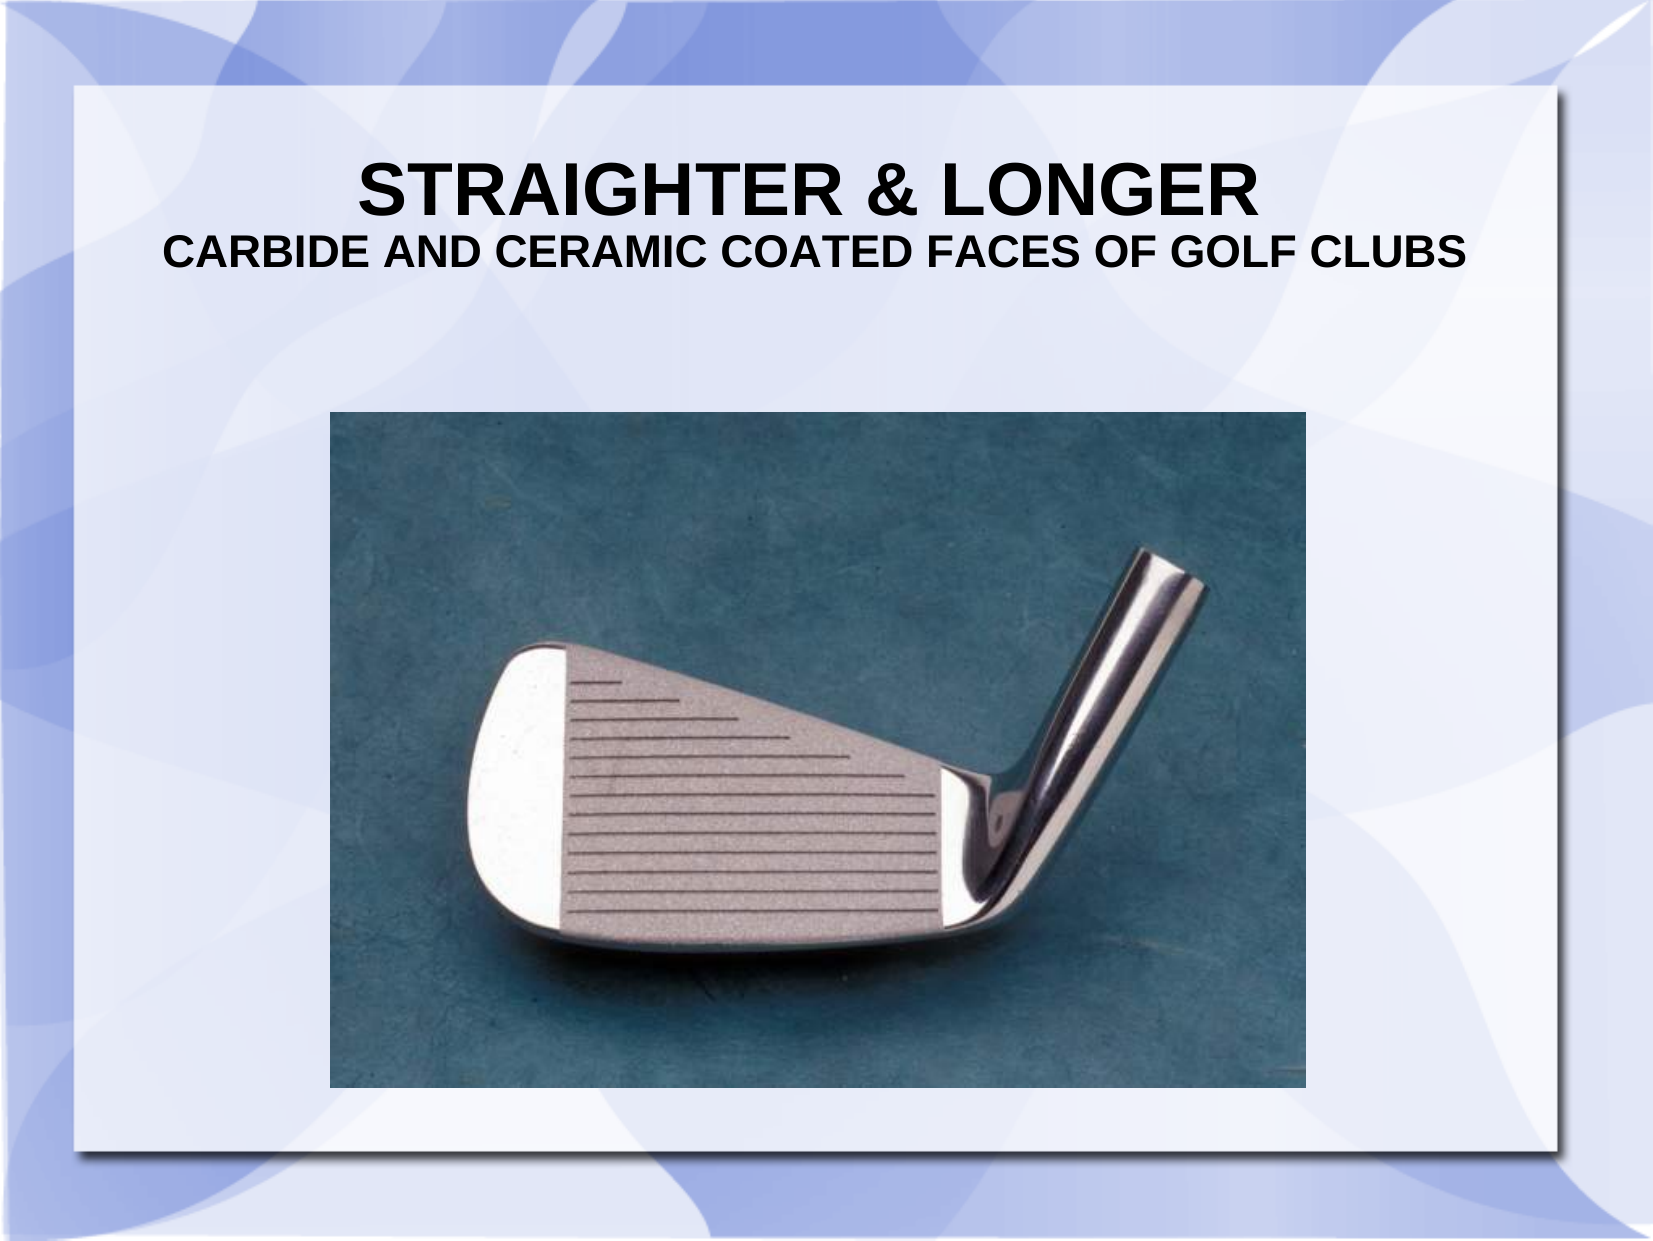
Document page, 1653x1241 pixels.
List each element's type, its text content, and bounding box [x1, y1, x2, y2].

title STRAIGHTER & LONGER CARBIDE AND CERAMIC COATED FACES OF GOLF CLUBS [75, 37, 1546, 376]
picture [0, 0, 1653, 1241]
